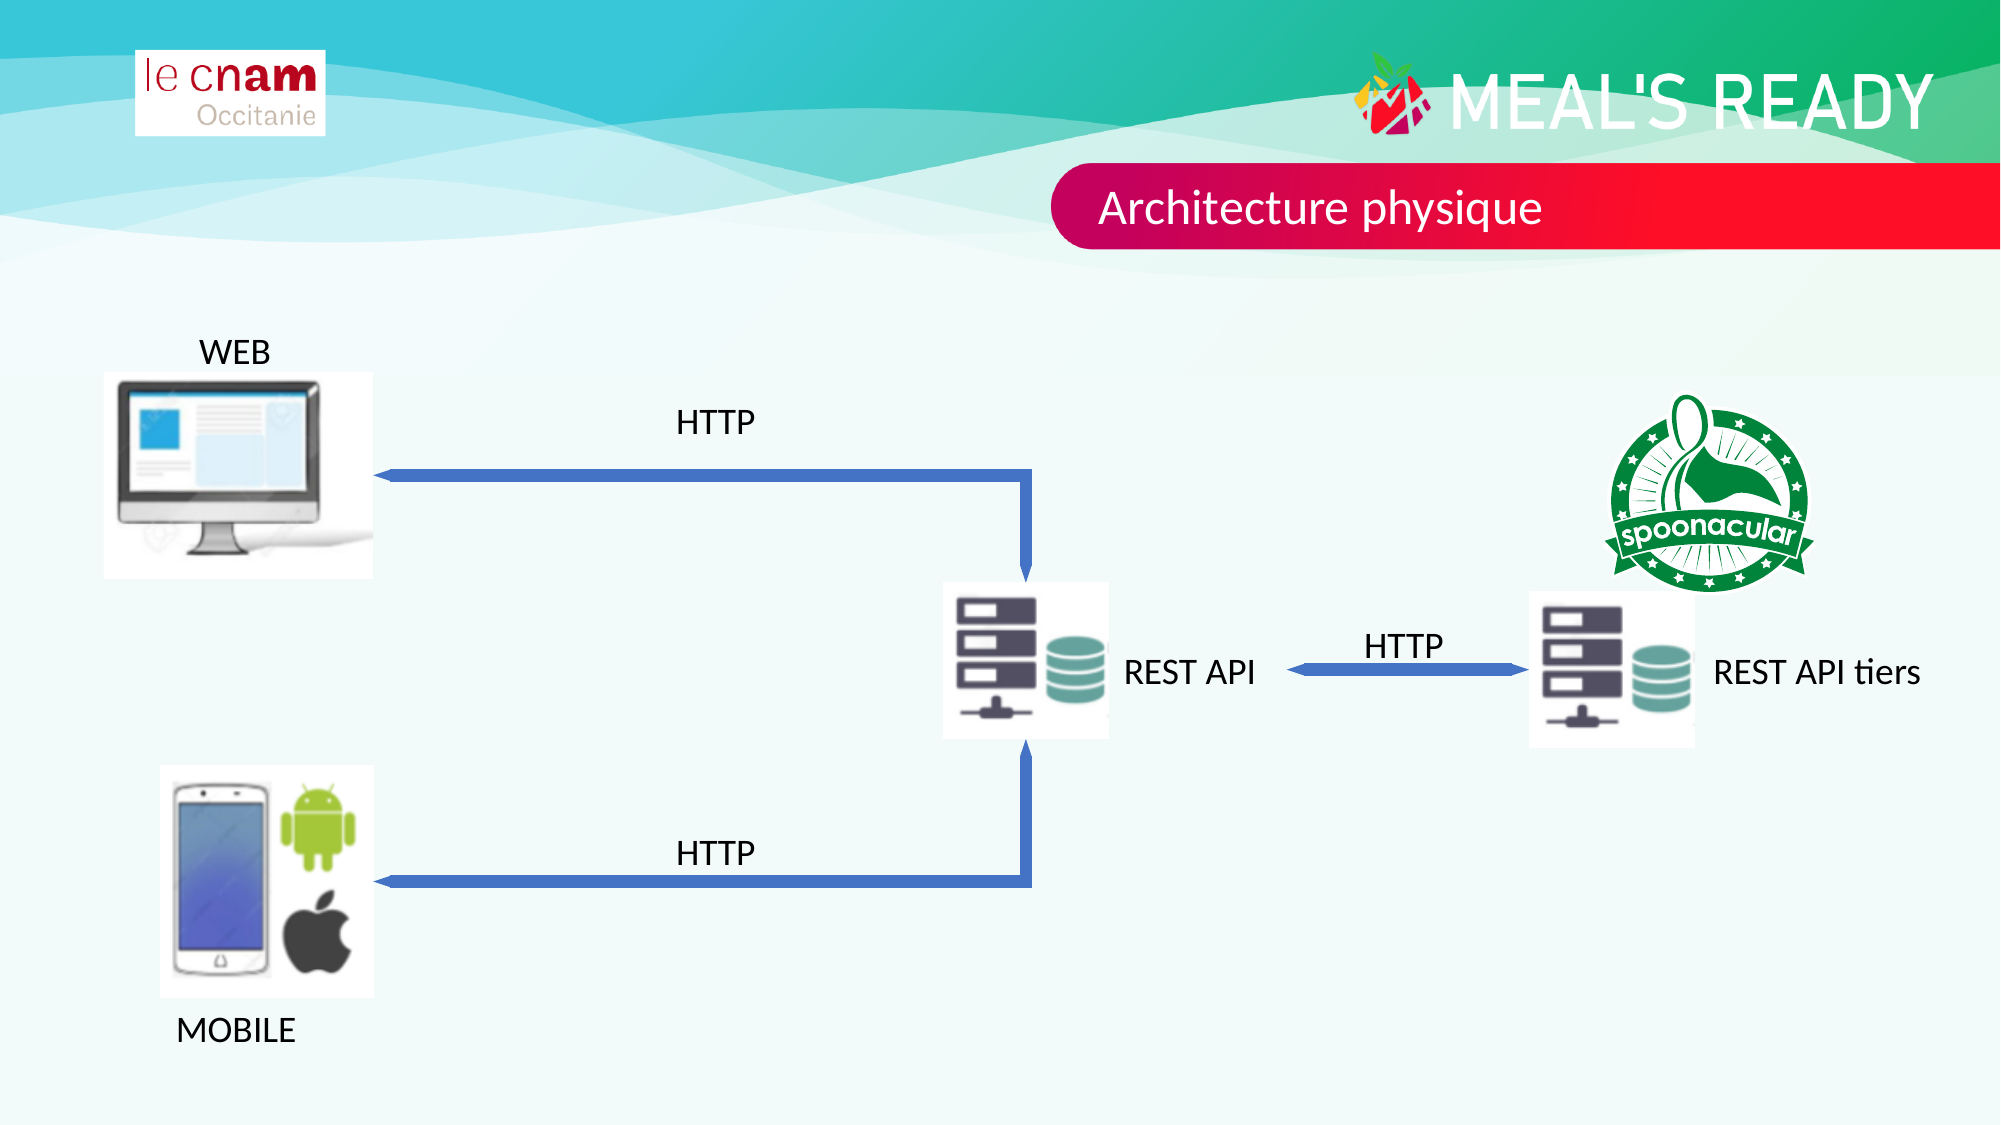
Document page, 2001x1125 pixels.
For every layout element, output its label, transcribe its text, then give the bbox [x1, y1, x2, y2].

text_box REST API [1108, 639, 1287, 700]
text_box HTTP [1349, 613, 1489, 675]
text_box WEB [184, 319, 324, 380]
text_box MOBILE [160, 997, 324, 1058]
text_box HTTP [661, 389, 800, 451]
text_box REST API tiers [1698, 639, 1938, 700]
text_box Architecture physique [1083, 178, 2000, 240]
picture [0, 0, 2000, 1125]
text_box HTTP [661, 820, 800, 882]
